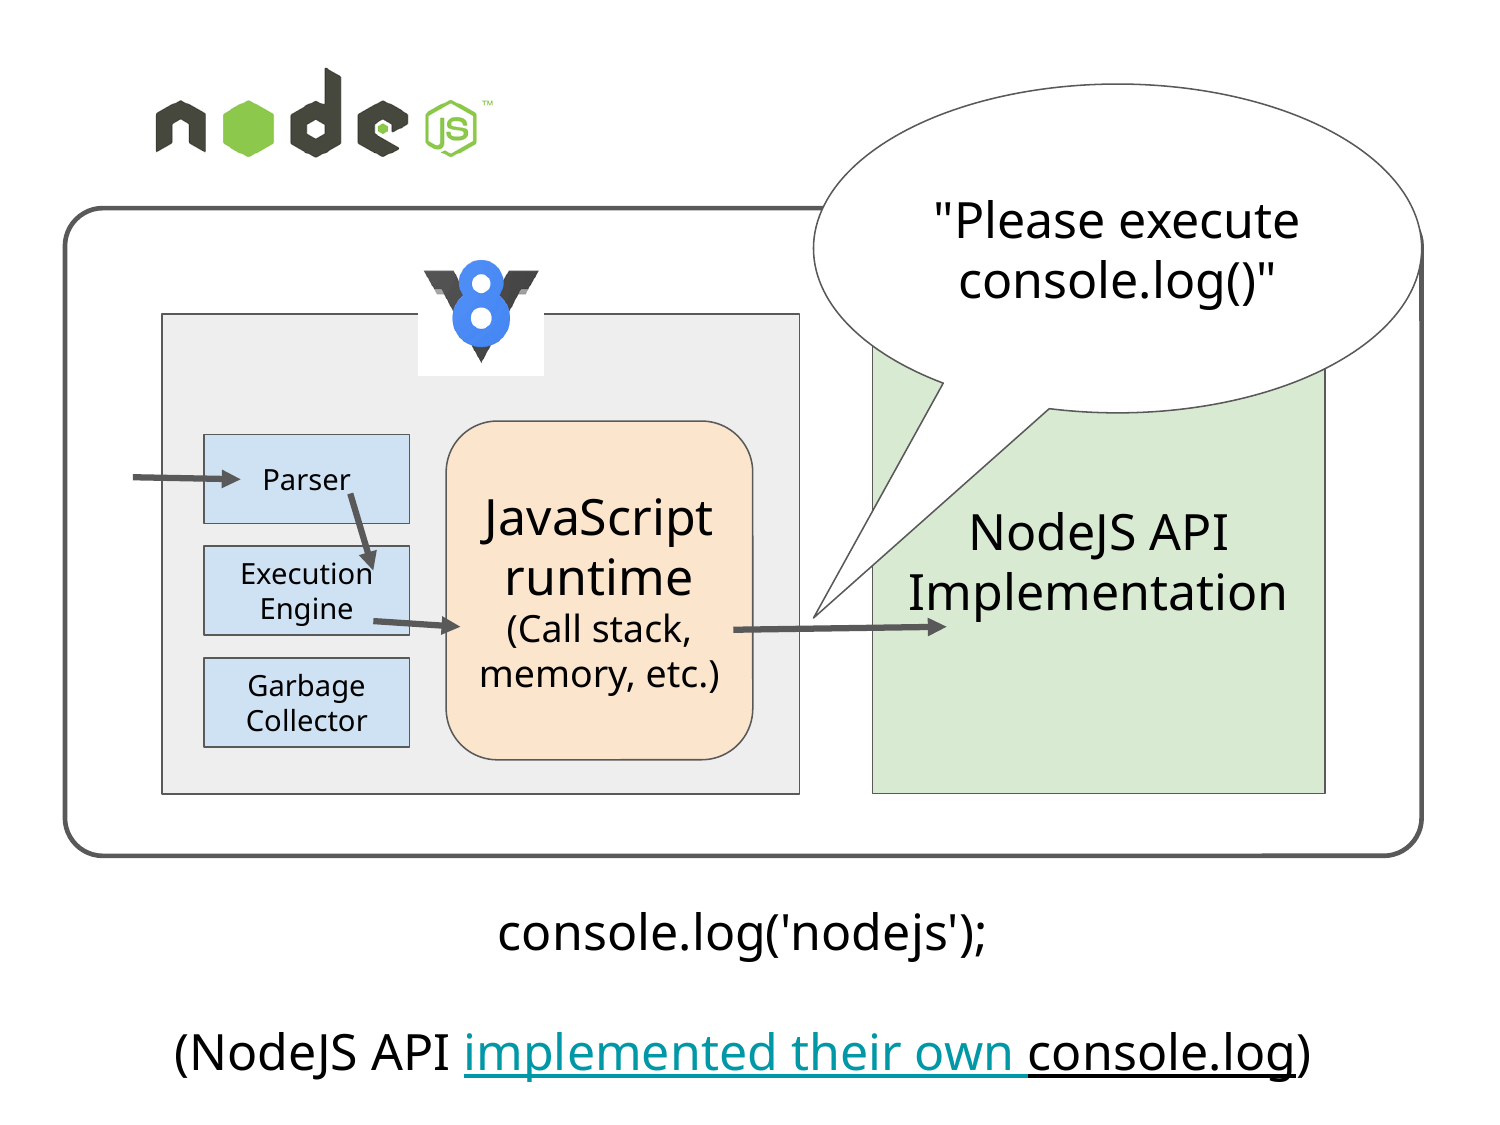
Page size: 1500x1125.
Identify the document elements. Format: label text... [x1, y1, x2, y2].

text_box JavaScript runtime (Call stack, memory, etc.) [446, 421, 753, 760]
text_box [161, 481, 800, 794]
picture [132, 53, 501, 179]
text_box console.log('nodejs'); (NodeJS API implemented their own console.log) [86, 885, 1400, 1086]
text_box Execution Engine [204, 545, 410, 635]
text_box "Please execute console.log()" [813, 84, 1422, 619]
text_box NodeJS API Implementation [872, 369, 1326, 794]
text_box NodeJS API Implementation [872, 347, 942, 510]
picture [418, 249, 544, 376]
text_box Parser [204, 434, 410, 524]
text_box [161, 314, 800, 626]
text_box Garbage Collector [204, 658, 410, 748]
